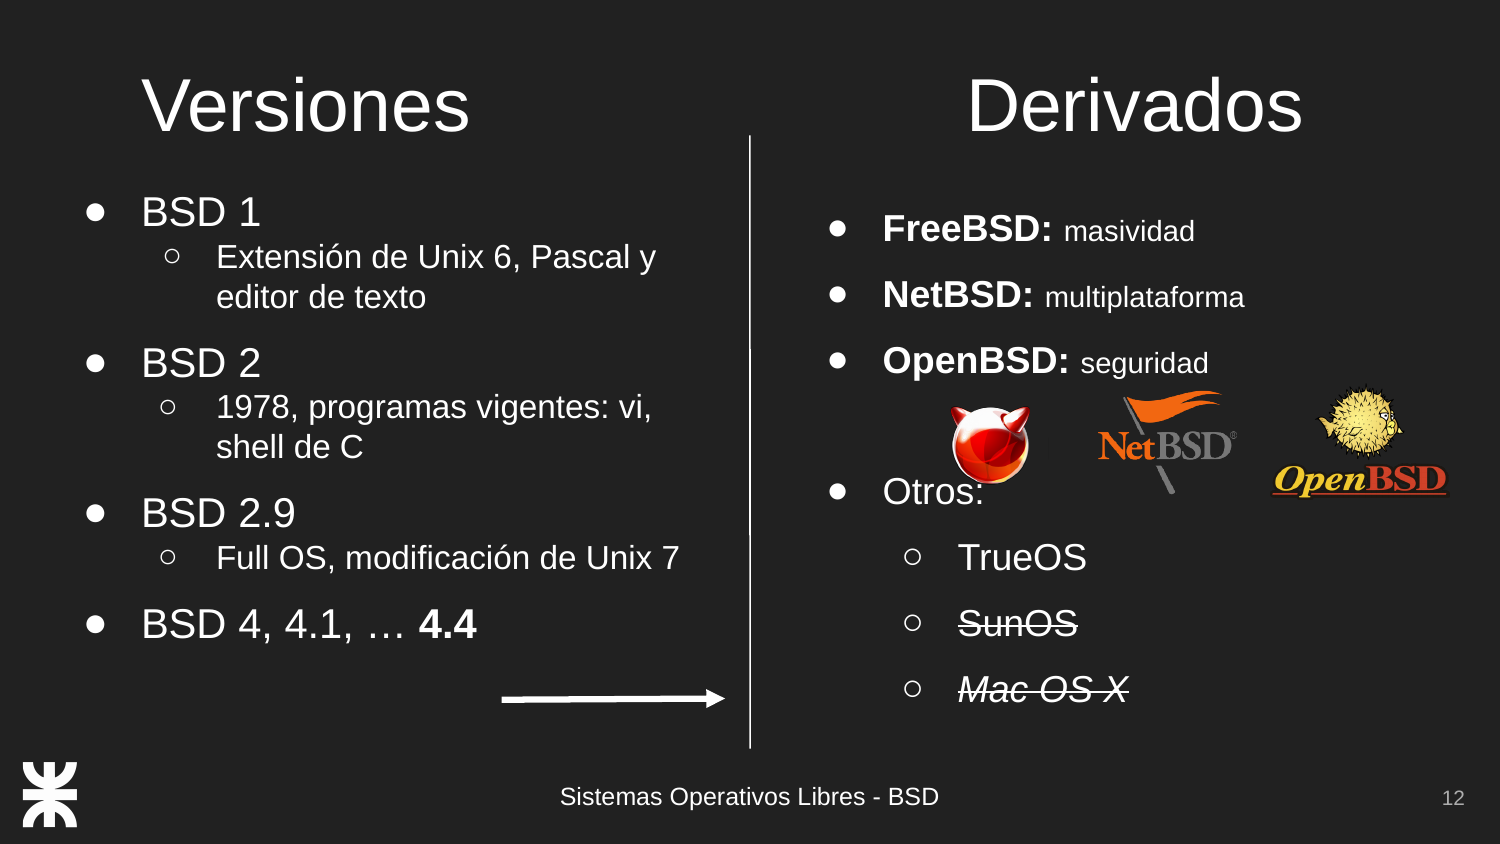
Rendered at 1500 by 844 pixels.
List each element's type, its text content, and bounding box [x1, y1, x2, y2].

title Sistemas Operativos Libres - BSD [254, 748, 1246, 843]
slide_number <number> [1389, 764, 1480, 830]
list BSD 1 Extensión de Unix 6, Pascal y editor de texto BSD 2 1978, programas vigentes: vi, shell de C BSD 2.9 Full OS, modificación de Unix 7 BSD 4, 4.1, … 4.4 [51, 169, 715, 776]
picture [22, 762, 77, 829]
picture [1270, 383, 1450, 501]
title Versiones Derivados [51, 41, 1449, 136]
picture [1098, 388, 1237, 496]
list FreeBSD: masividad NetBSD: multiplataforma OpenBSD: seguridad Otros: TrueOS SunOS Mac OS X [792, 189, 1449, 750]
picture [937, 388, 1049, 496]
